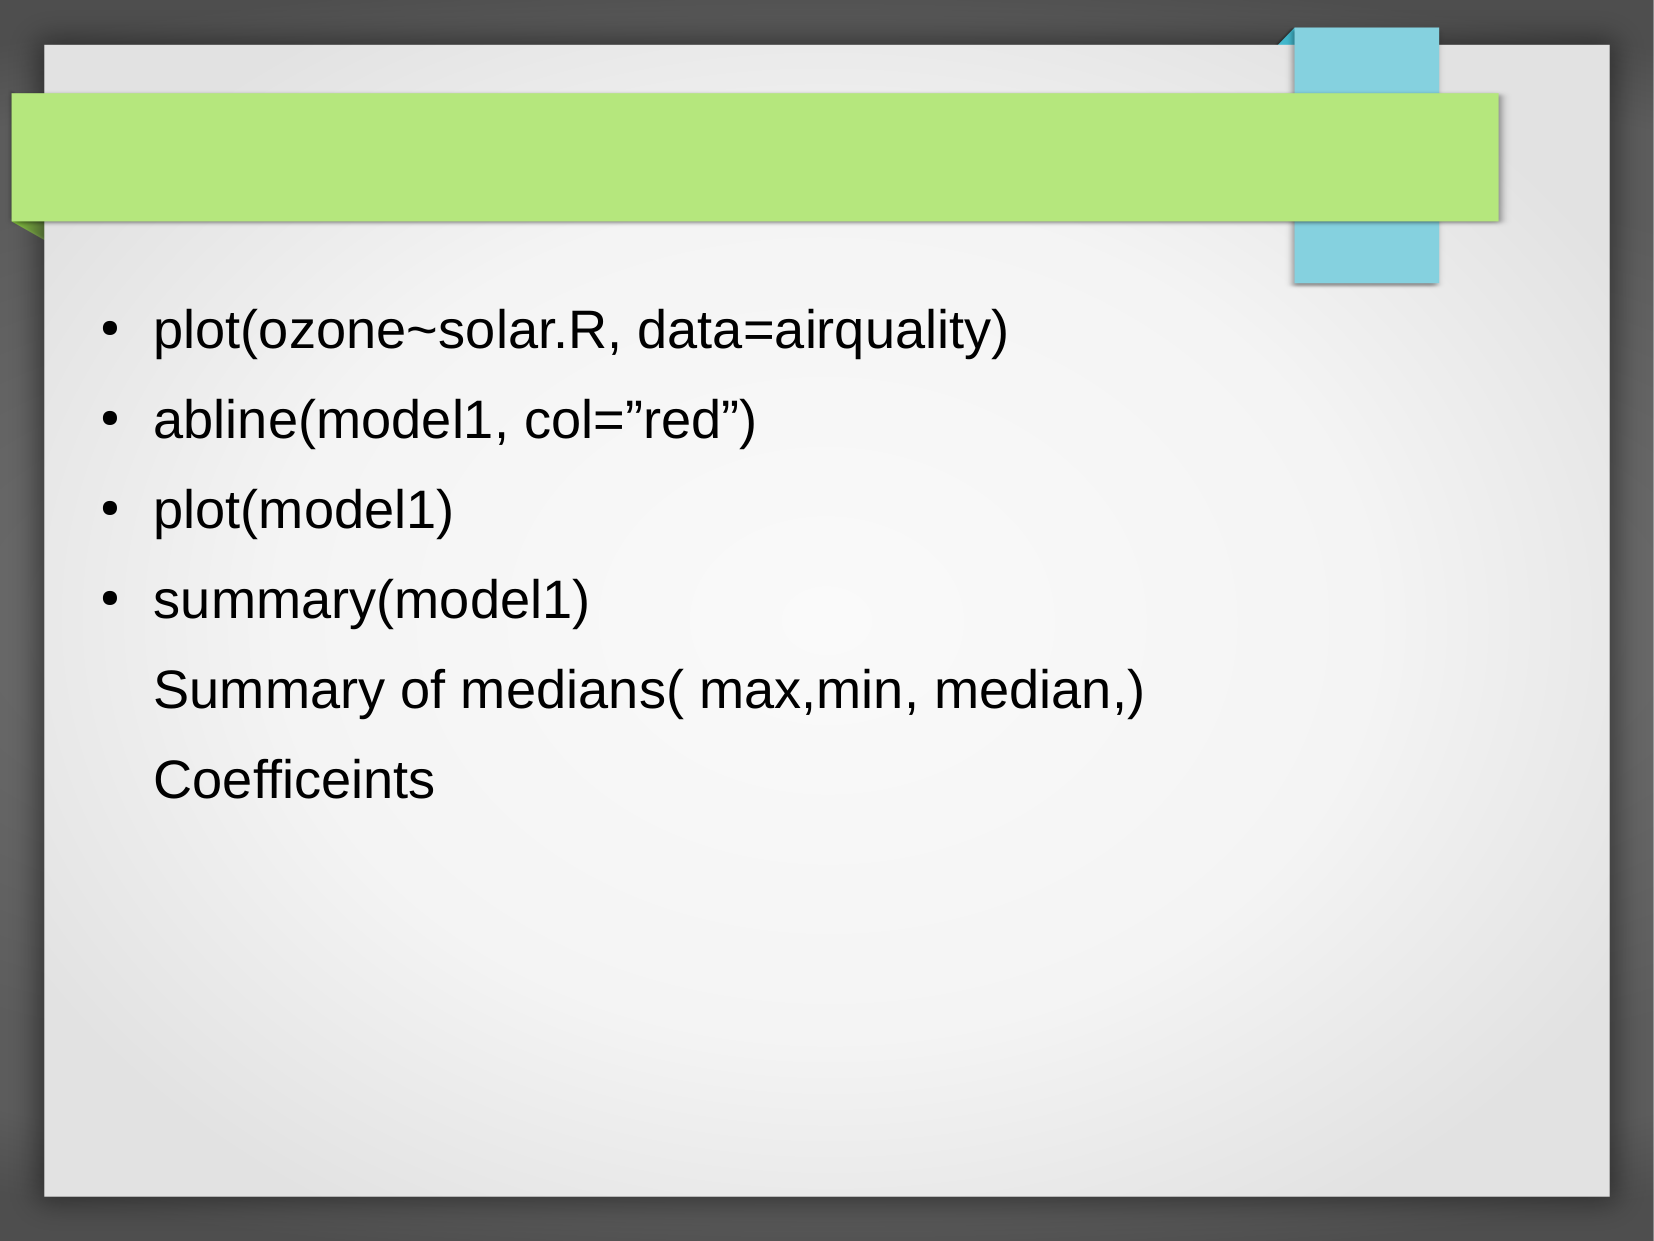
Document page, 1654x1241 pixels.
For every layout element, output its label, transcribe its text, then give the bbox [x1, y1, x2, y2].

list plot(ozone~solar.R, data=airquality) abline(model1, col=”red”) plot(model1) summary(model1) Summary of medians( max,min, median,) Coefficeints [82, 299, 1571, 1019]
picture [0, 0, 1654, 1241]
